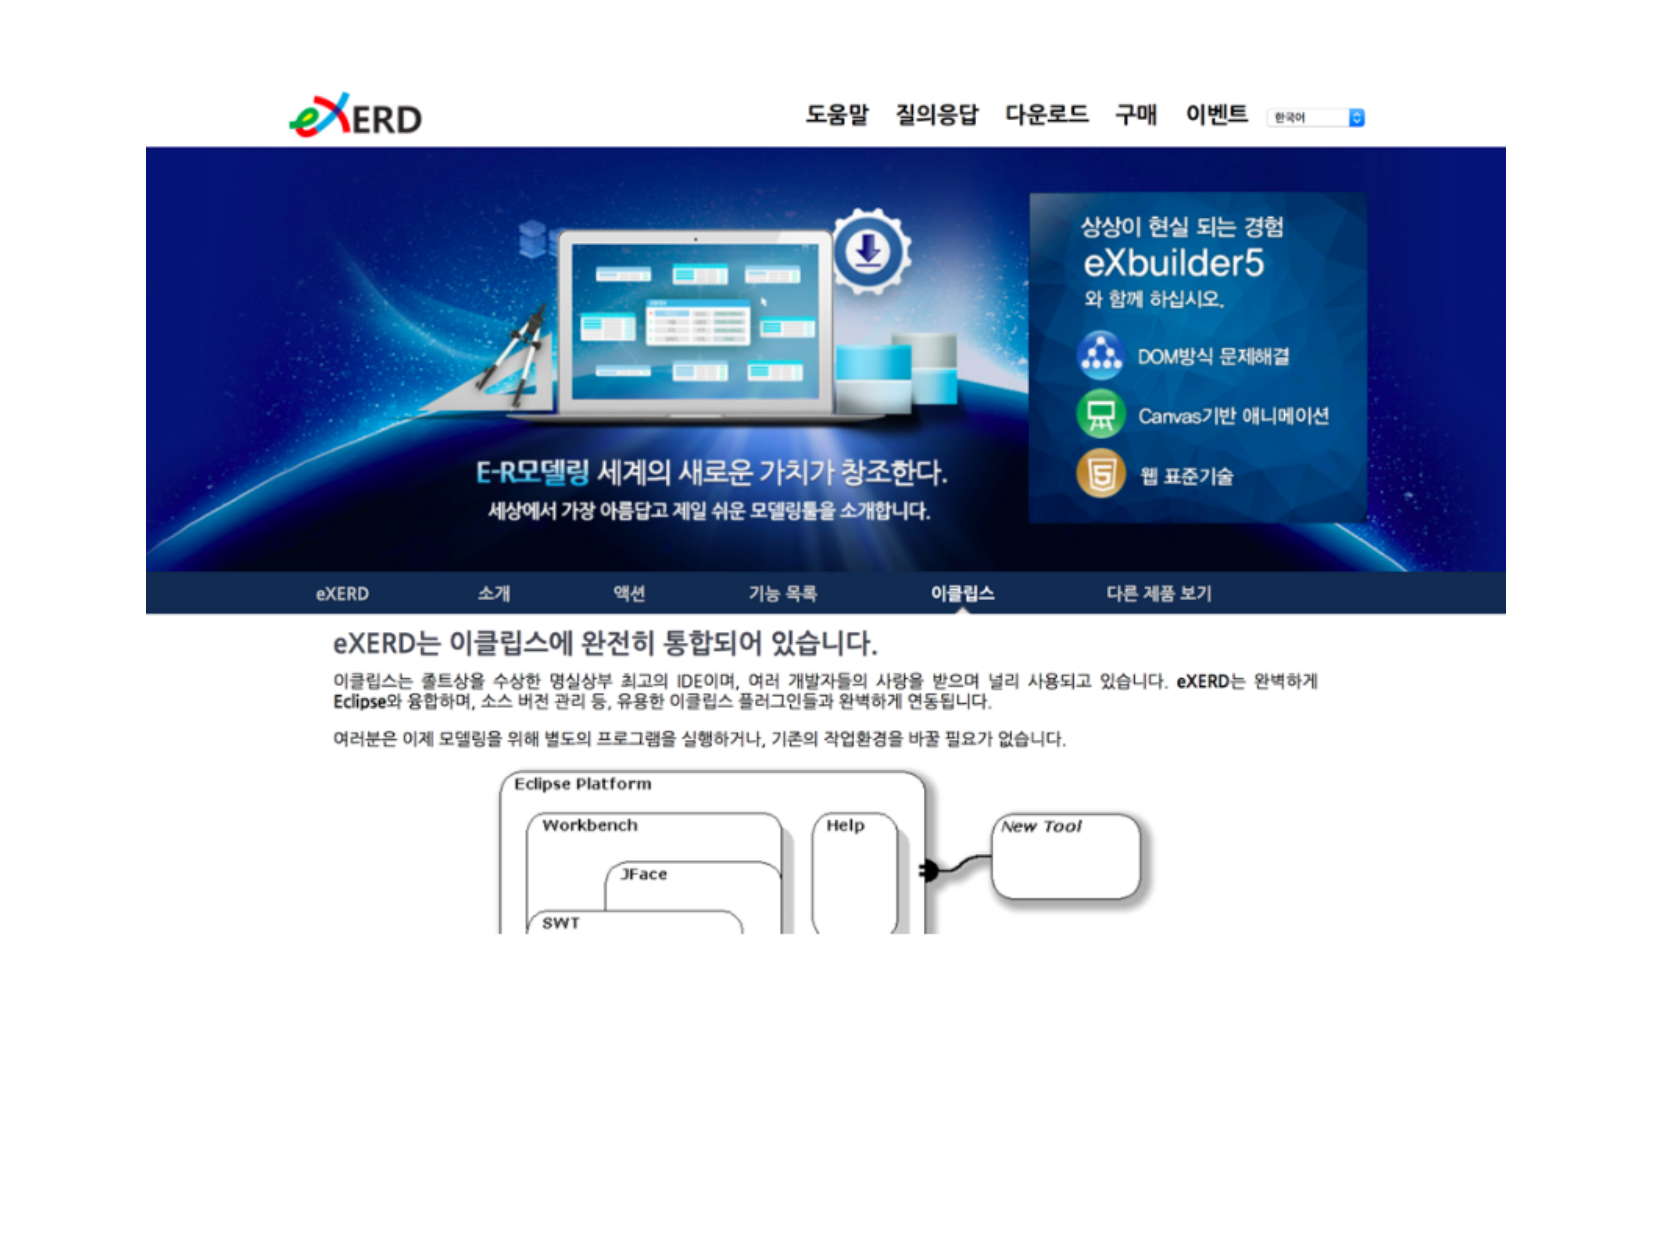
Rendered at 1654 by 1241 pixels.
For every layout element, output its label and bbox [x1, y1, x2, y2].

picture [146, 81, 1506, 939]
